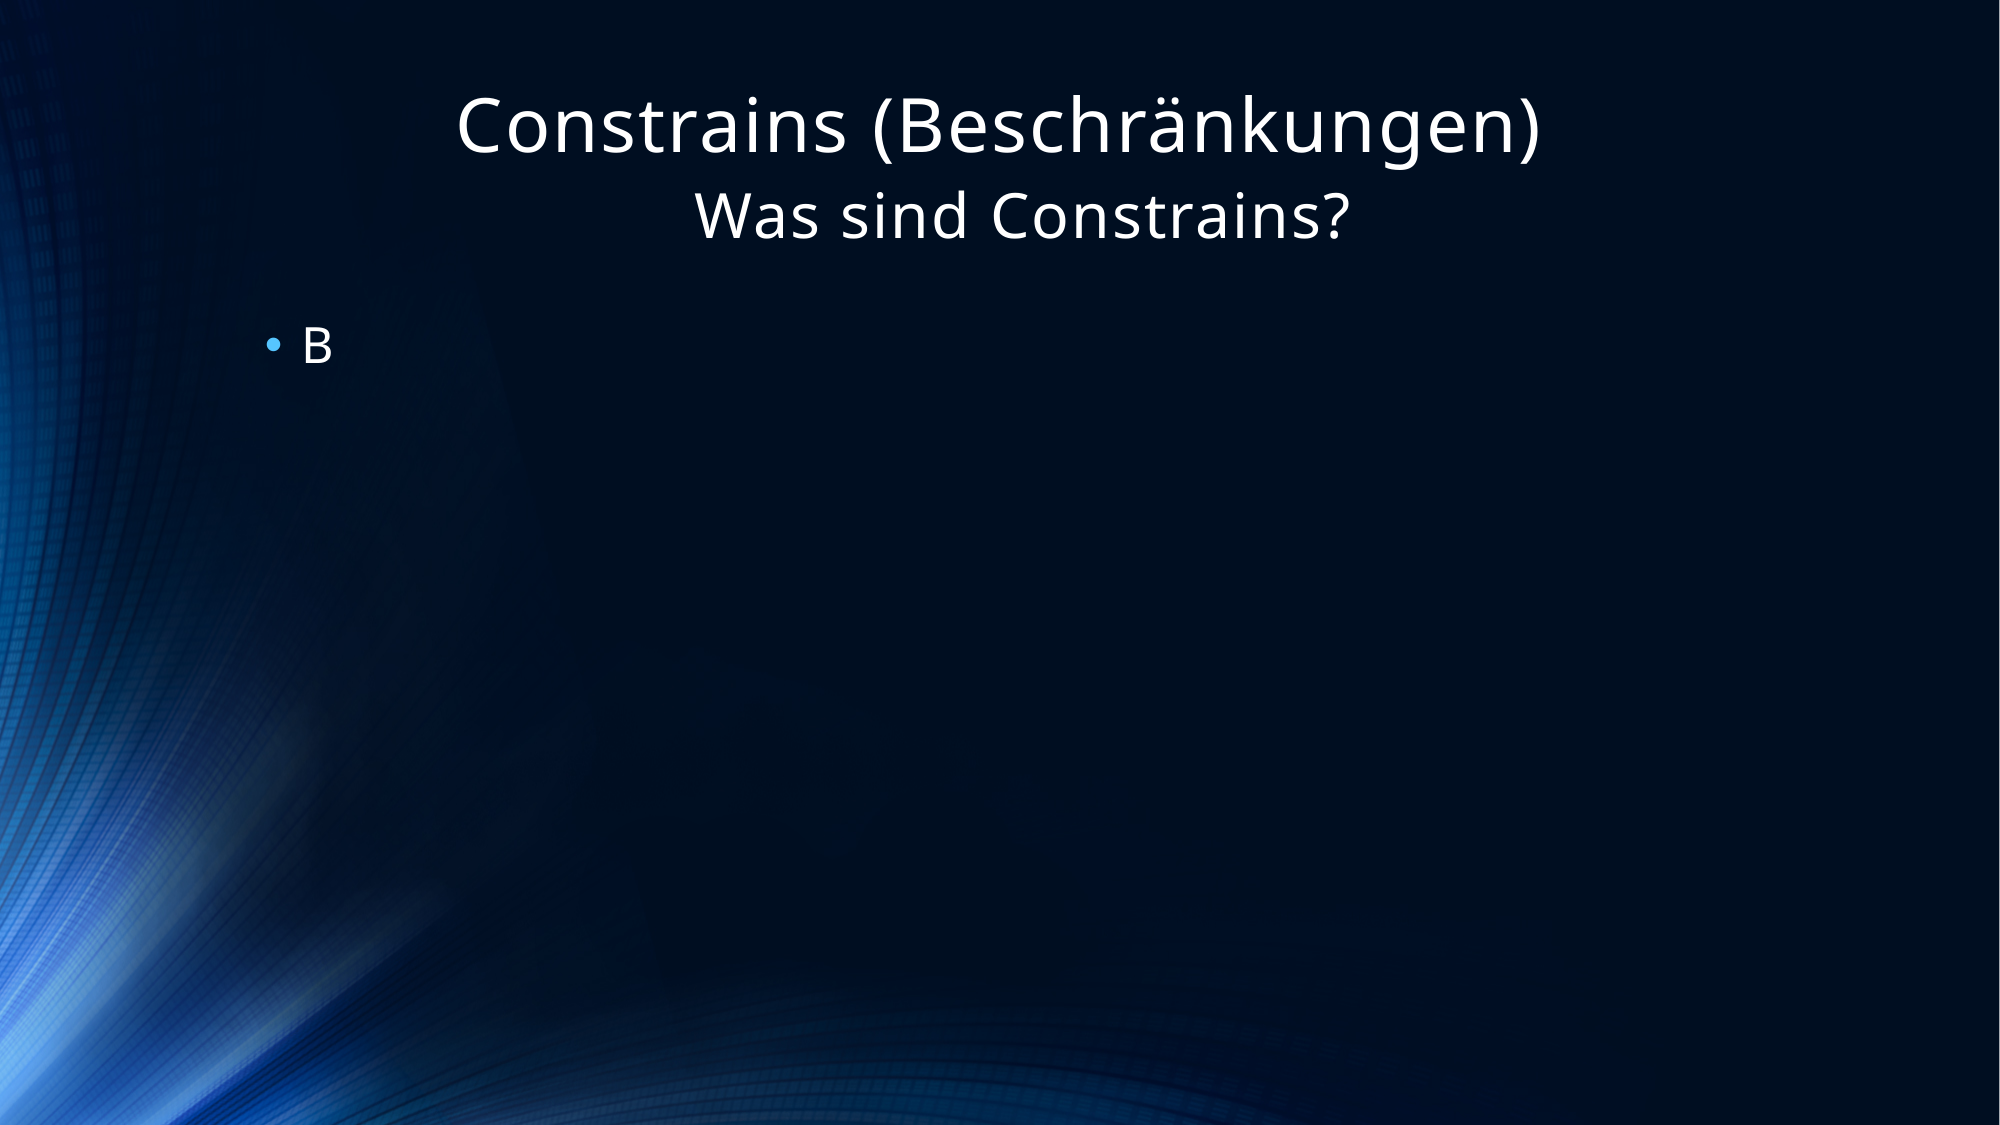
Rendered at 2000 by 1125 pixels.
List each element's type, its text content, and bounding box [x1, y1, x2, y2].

list B [249, 312, 1749, 988]
text_box Constrains (Beschränkungen) [249, 62, 1750, 177]
text_box Was sind Constrains? [273, 176, 1774, 260]
